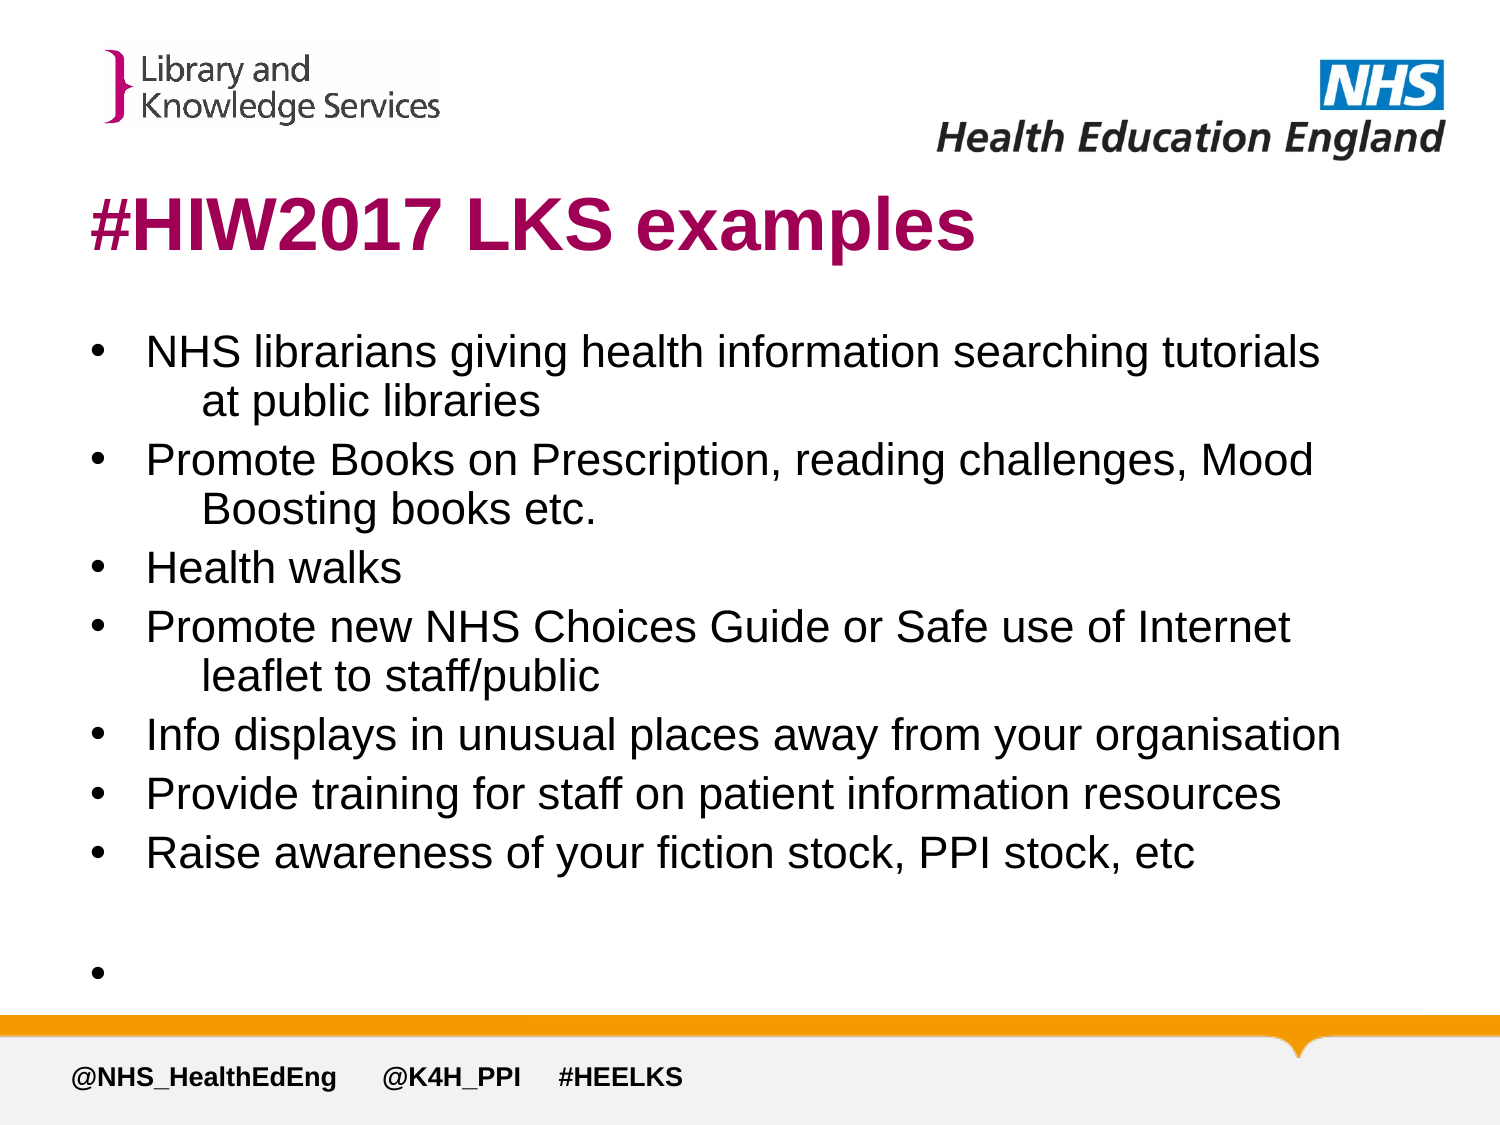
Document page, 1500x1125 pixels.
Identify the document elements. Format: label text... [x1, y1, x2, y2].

title #HIW2017 LKS examples [75, 168, 1432, 280]
picture [100, 42, 443, 131]
text_box @NHS_HealthEdEng @K4H_PPI #HEELKS [55, 1052, 932, 1113]
list NHS librarians giving health information searching tutorials at public libraries Promote Books on Prescription, reading challenges, Mood Boosting books etc. Health walks Promote new NHS Choices Guide or Safe use of Internet leaflet to staff/public Info displays in unusual places away from your organisation Provide training for staff on patient information resources Raise awareness of your fiction stock, PPI stock, etc [75, 320, 1361, 985]
